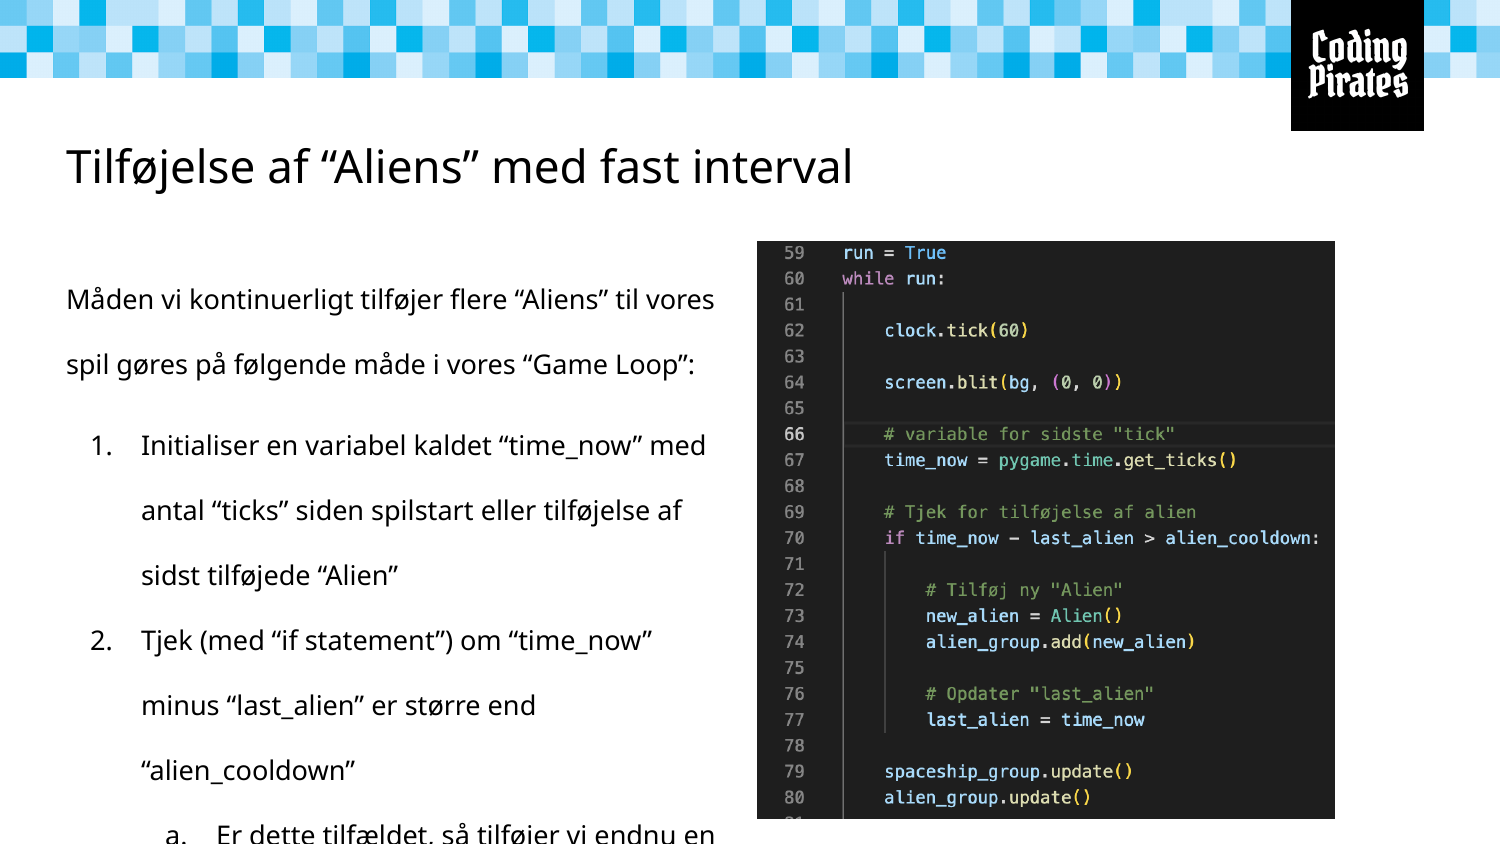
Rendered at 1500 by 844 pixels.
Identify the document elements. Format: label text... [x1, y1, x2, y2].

title Tilføjelse af “Aliens” med fast interval [51, 123, 1472, 217]
picture [0, 0, 1056, 78]
picture [1291, 0, 1424, 123]
list Måden vi kontinuerligt tilføjer flere “Aliens” til vores spil gøres på følgende måde i vores “Game Loop”: Initialiser en variabel kaldet “time_now” med antal “ticks” siden spilstart eller tilføjelse af sidst tilføjede “Alien” Tjek (med “if statement”) om “time_now” minus “last_alien” er større end “alien_cooldown” Er dette tilfældet, så tilføjer vi endnu en “Alien”, og opdaterer “last_alien” [51, 234, 733, 800]
picture [757, 241, 1335, 819]
